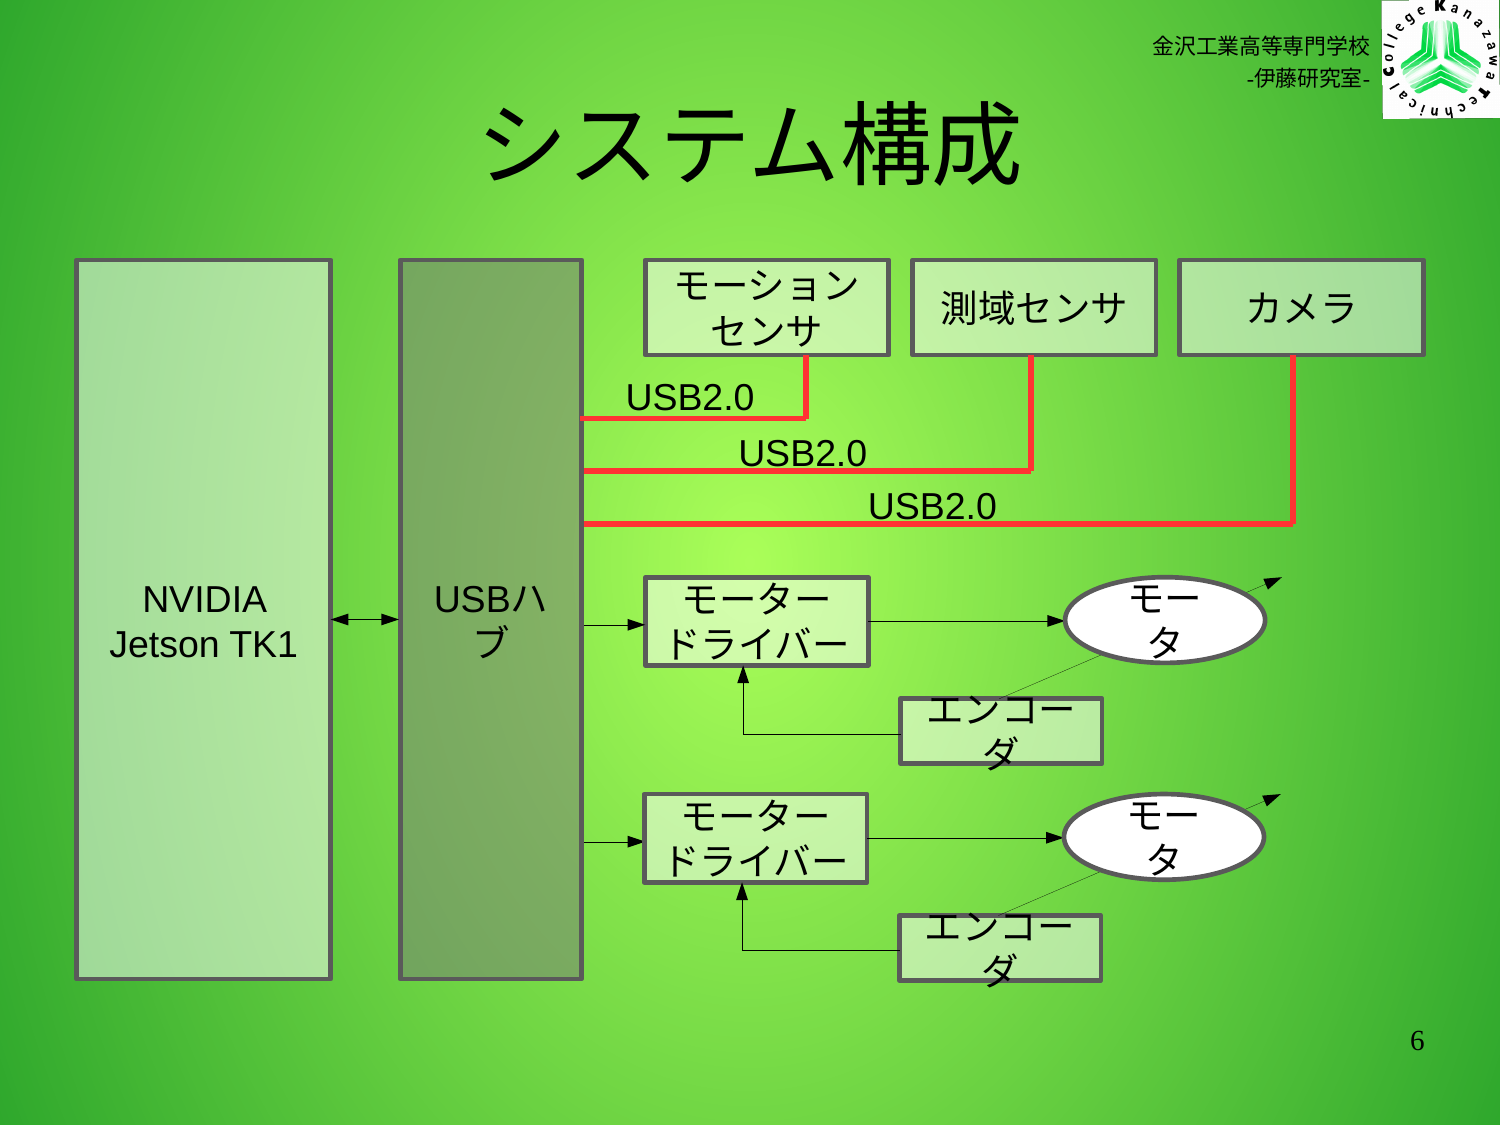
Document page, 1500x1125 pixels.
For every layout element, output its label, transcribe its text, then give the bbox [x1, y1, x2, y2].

text_box エンコーダ [899, 915, 1101, 981]
text_box USB2.0 [853, 527, 1039, 536]
text_box モーター ドライバー [645, 577, 869, 666]
text_box NVIDIA Jetson TK1 [76, 259, 331, 980]
text_box カメラ [1179, 259, 1424, 356]
picture [1382, 0, 1500, 118]
text_box USB2.0 [853, 478, 1039, 521]
text_box モーション センサ [645, 259, 889, 356]
text_box USBハブ [400, 259, 582, 980]
text_box モータ [1063, 794, 1265, 880]
title システム構成 [75, 44, 1425, 233]
text_box USB2.0 [610, 368, 797, 426]
text_box 測域センサ [912, 259, 1157, 356]
text_box エンコーダ [900, 698, 1102, 764]
text_box モータ [1065, 577, 1266, 663]
text_box USB2.0 [723, 425, 910, 483]
text_box モーター ドライバー [644, 794, 868, 883]
